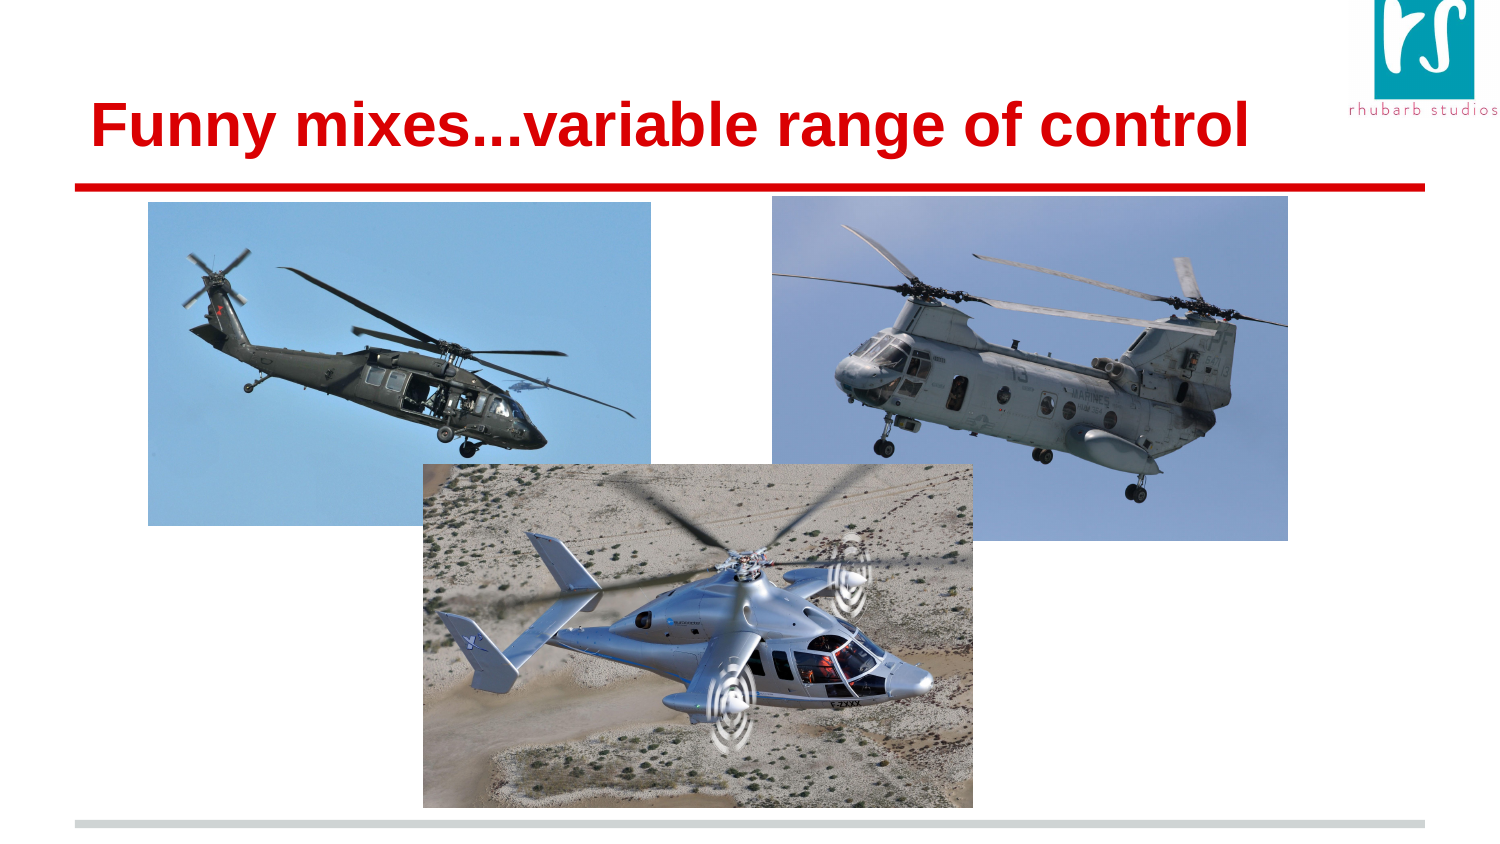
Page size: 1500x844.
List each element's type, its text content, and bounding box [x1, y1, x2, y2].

picture [148, 196, 1288, 808]
picture [1348, 0, 1500, 118]
title Funny mixes...variable range of control [75, 33, 1425, 175]
